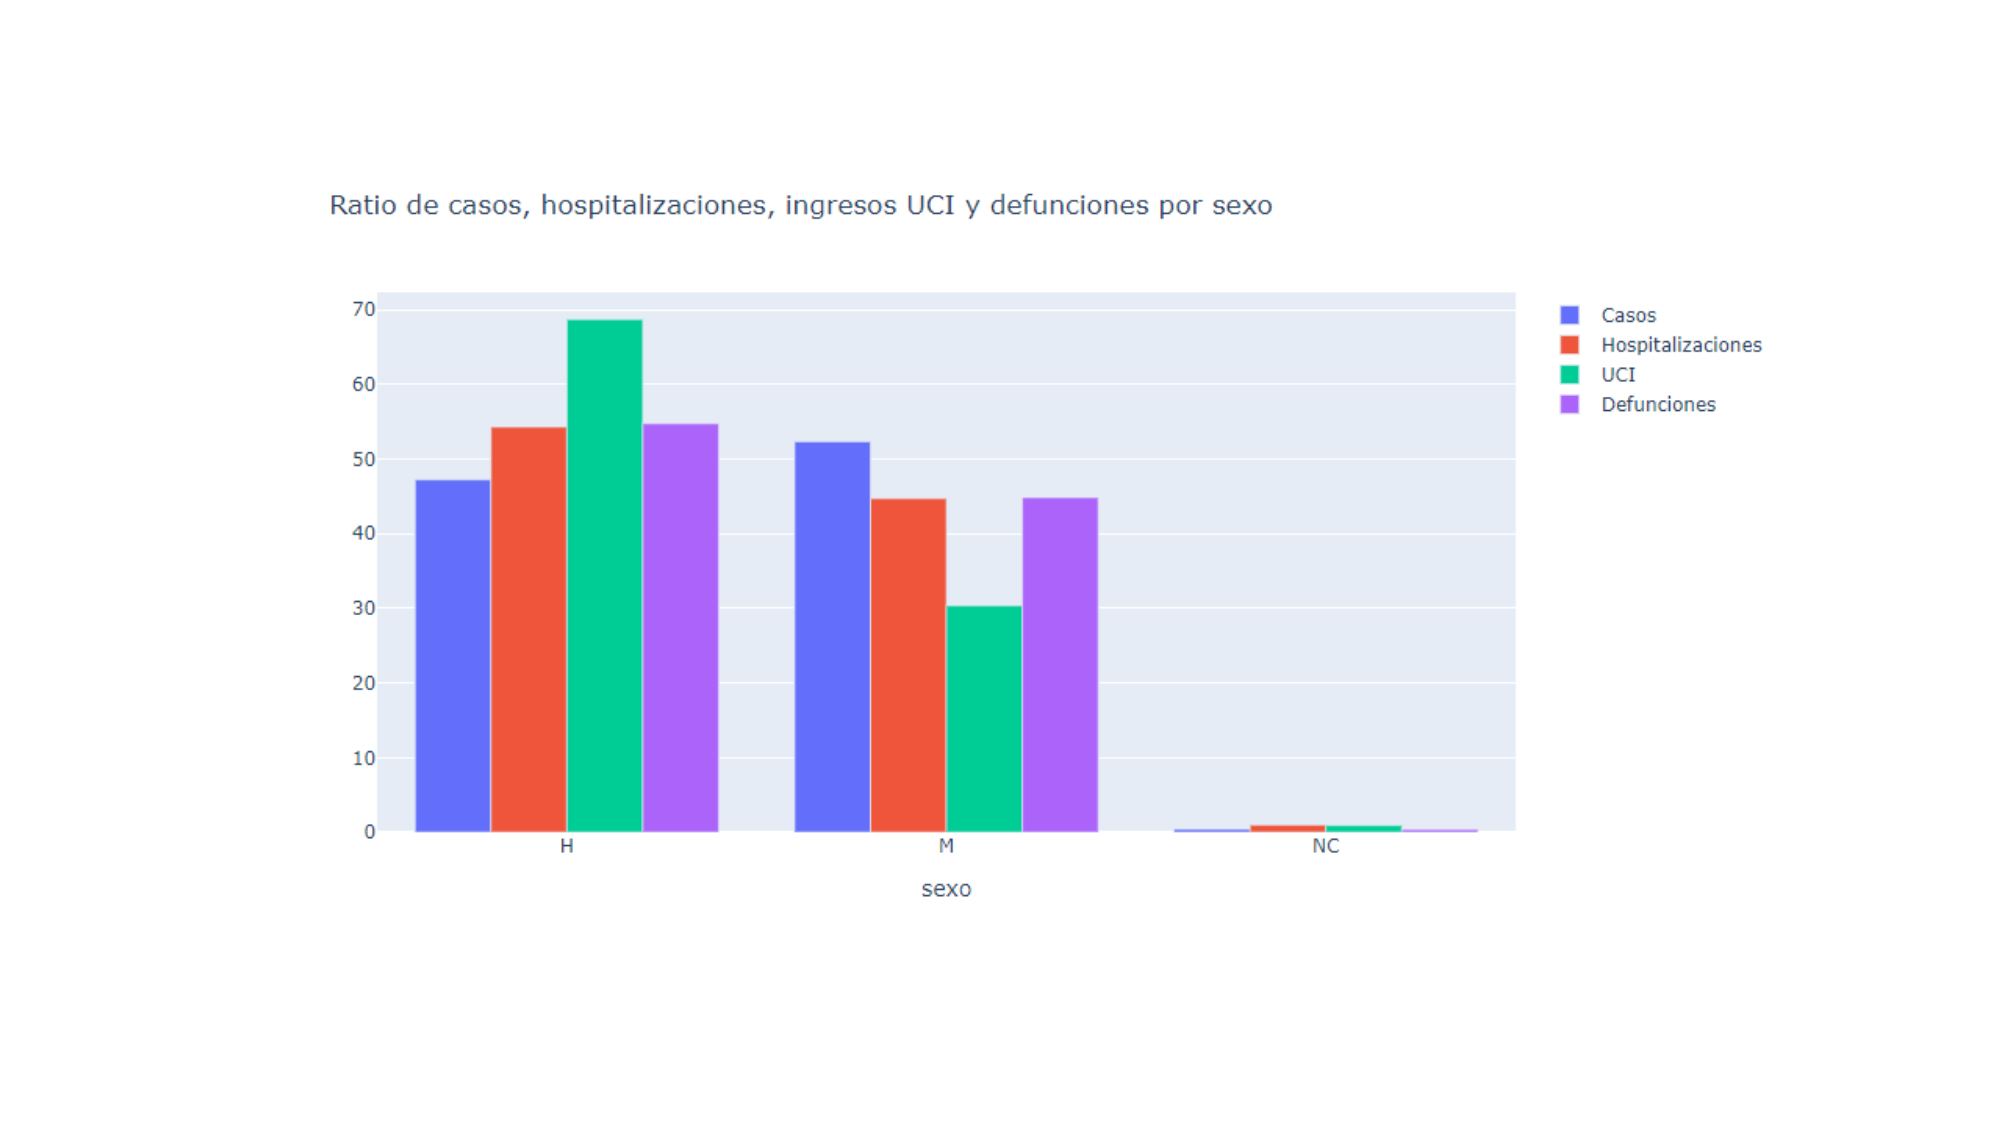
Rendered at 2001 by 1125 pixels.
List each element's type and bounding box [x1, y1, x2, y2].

picture [318, 180, 1777, 928]
